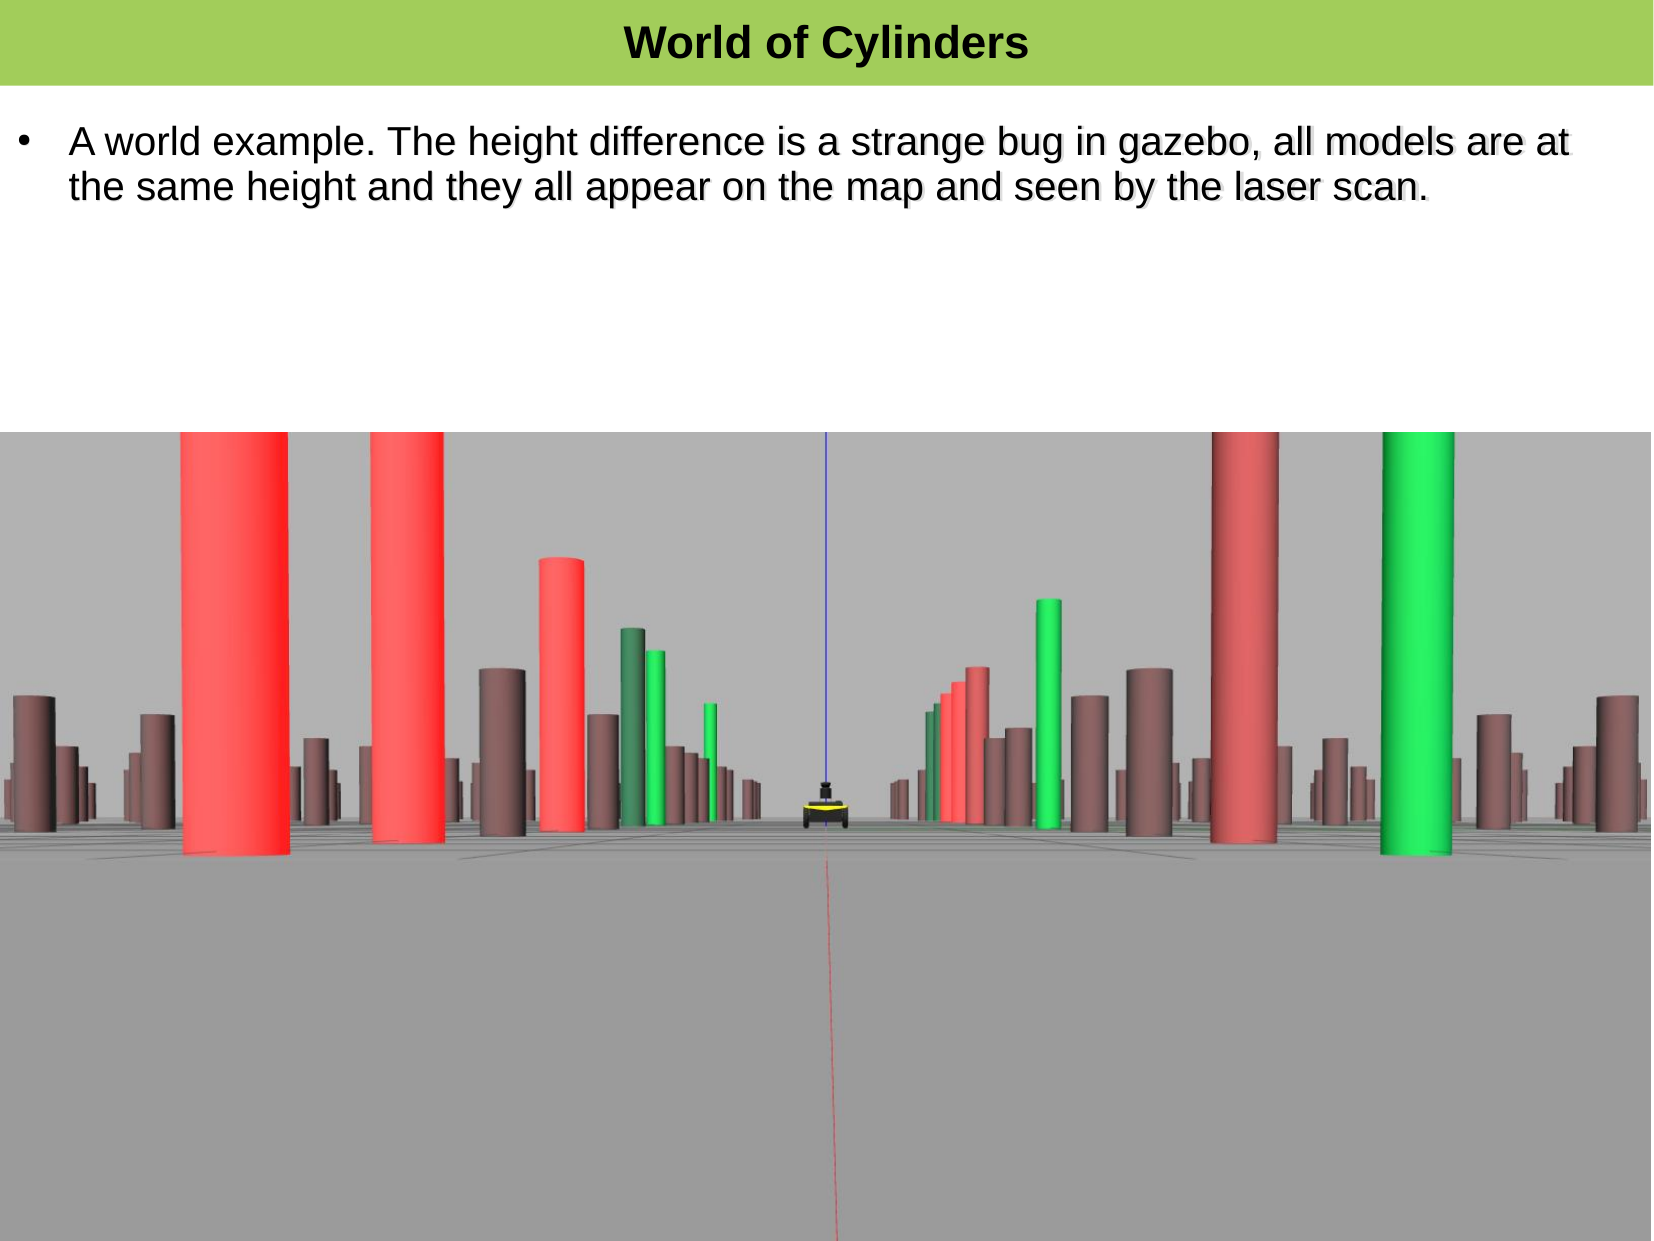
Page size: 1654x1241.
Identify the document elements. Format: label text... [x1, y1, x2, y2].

picture [0, 432, 1651, 1241]
text_box A world example. The height difference is a strange bug in gazebo, all models are at the same height and they all appear on the map and seen by the laser scan. [0, 118, 1621, 211]
chart [775, 593, 894, 653]
title World of Cylinders [0, 0, 1654, 86]
